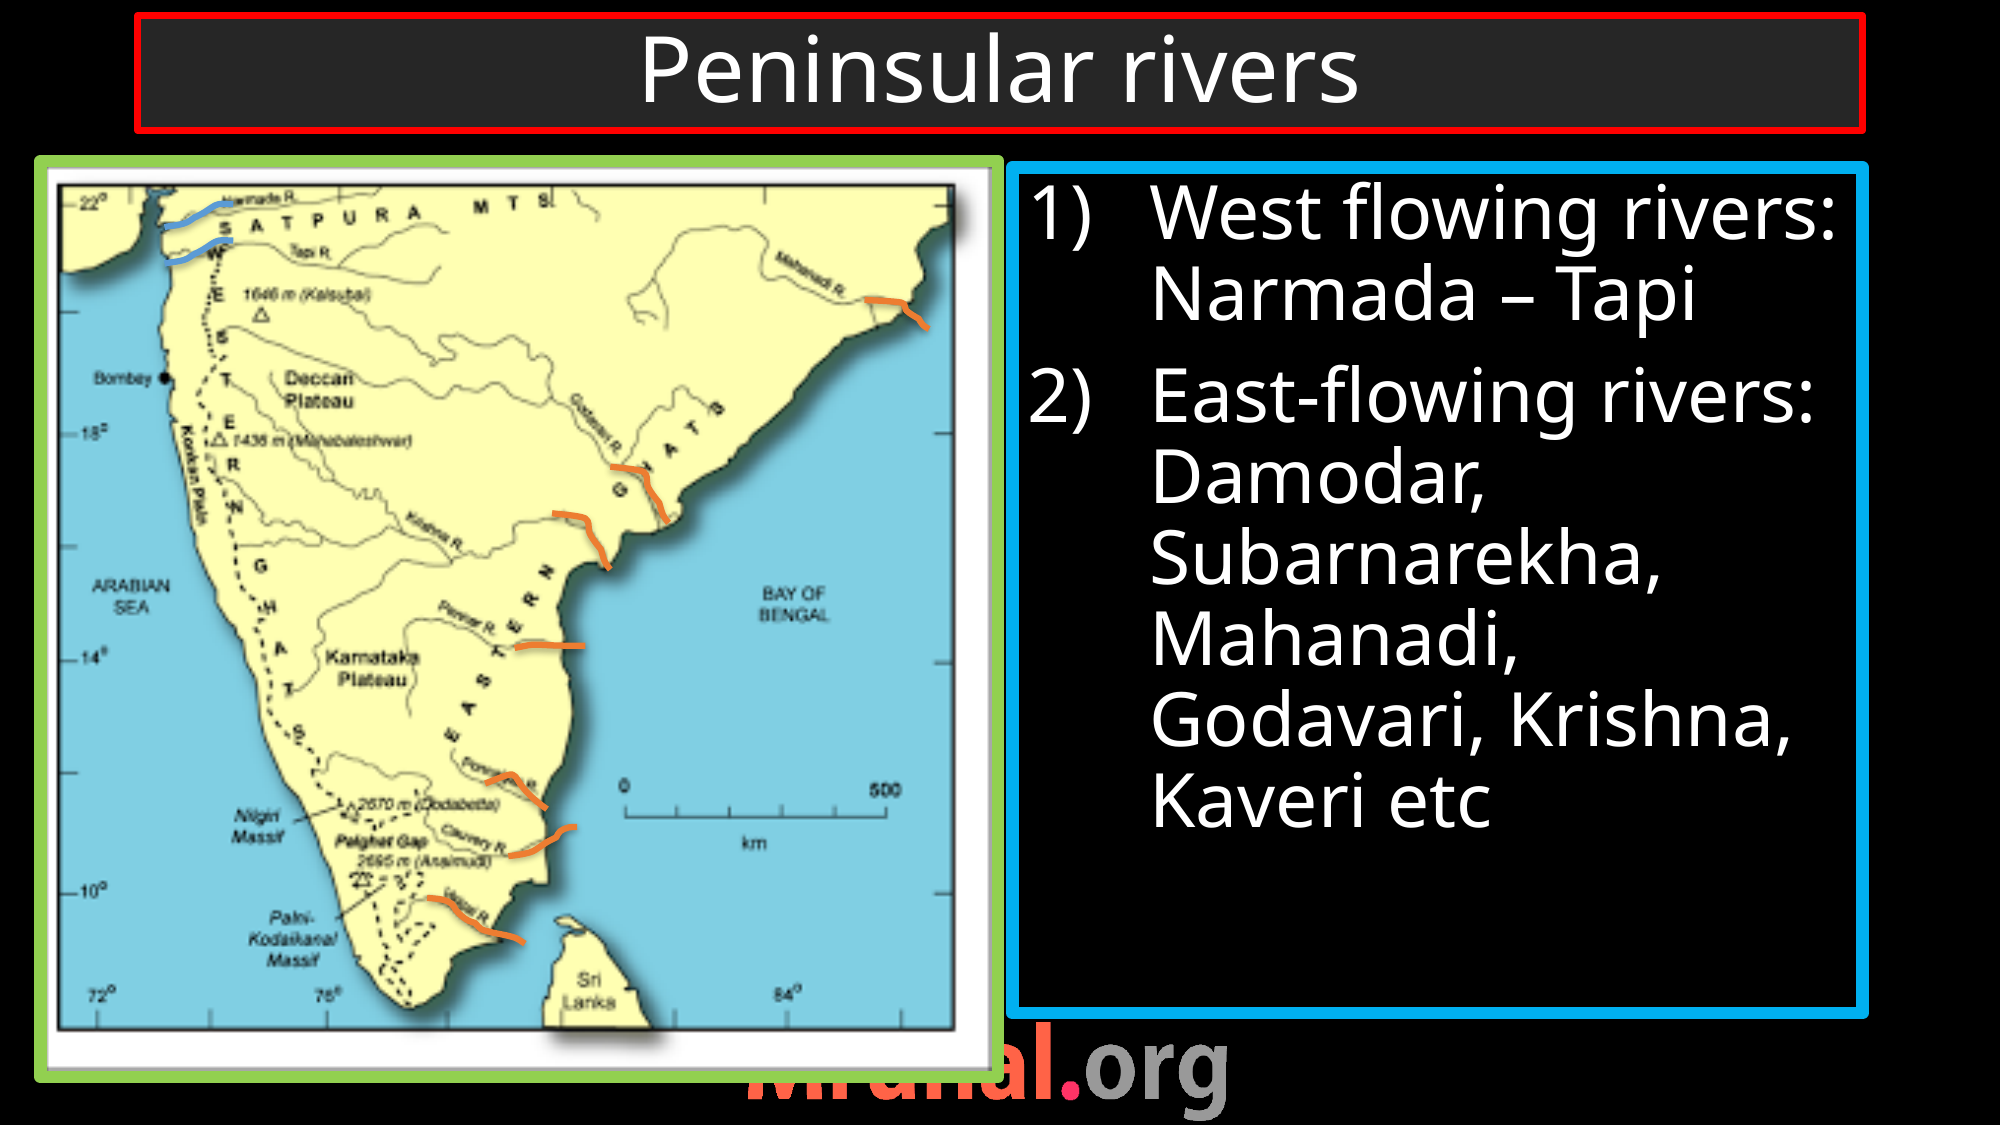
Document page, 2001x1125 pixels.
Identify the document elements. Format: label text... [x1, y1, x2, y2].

picture [46, 167, 992, 1071]
list West flowing rivers: Narmada – Tapi East-flowing rivers: Damodar, Subarnarekha, Mahanadi, Godavari, Krishna, Kaveri etc [1012, 167, 1863, 1014]
picture [741, 1005, 1230, 1125]
title Peninsular rivers [137, 15, 1863, 131]
